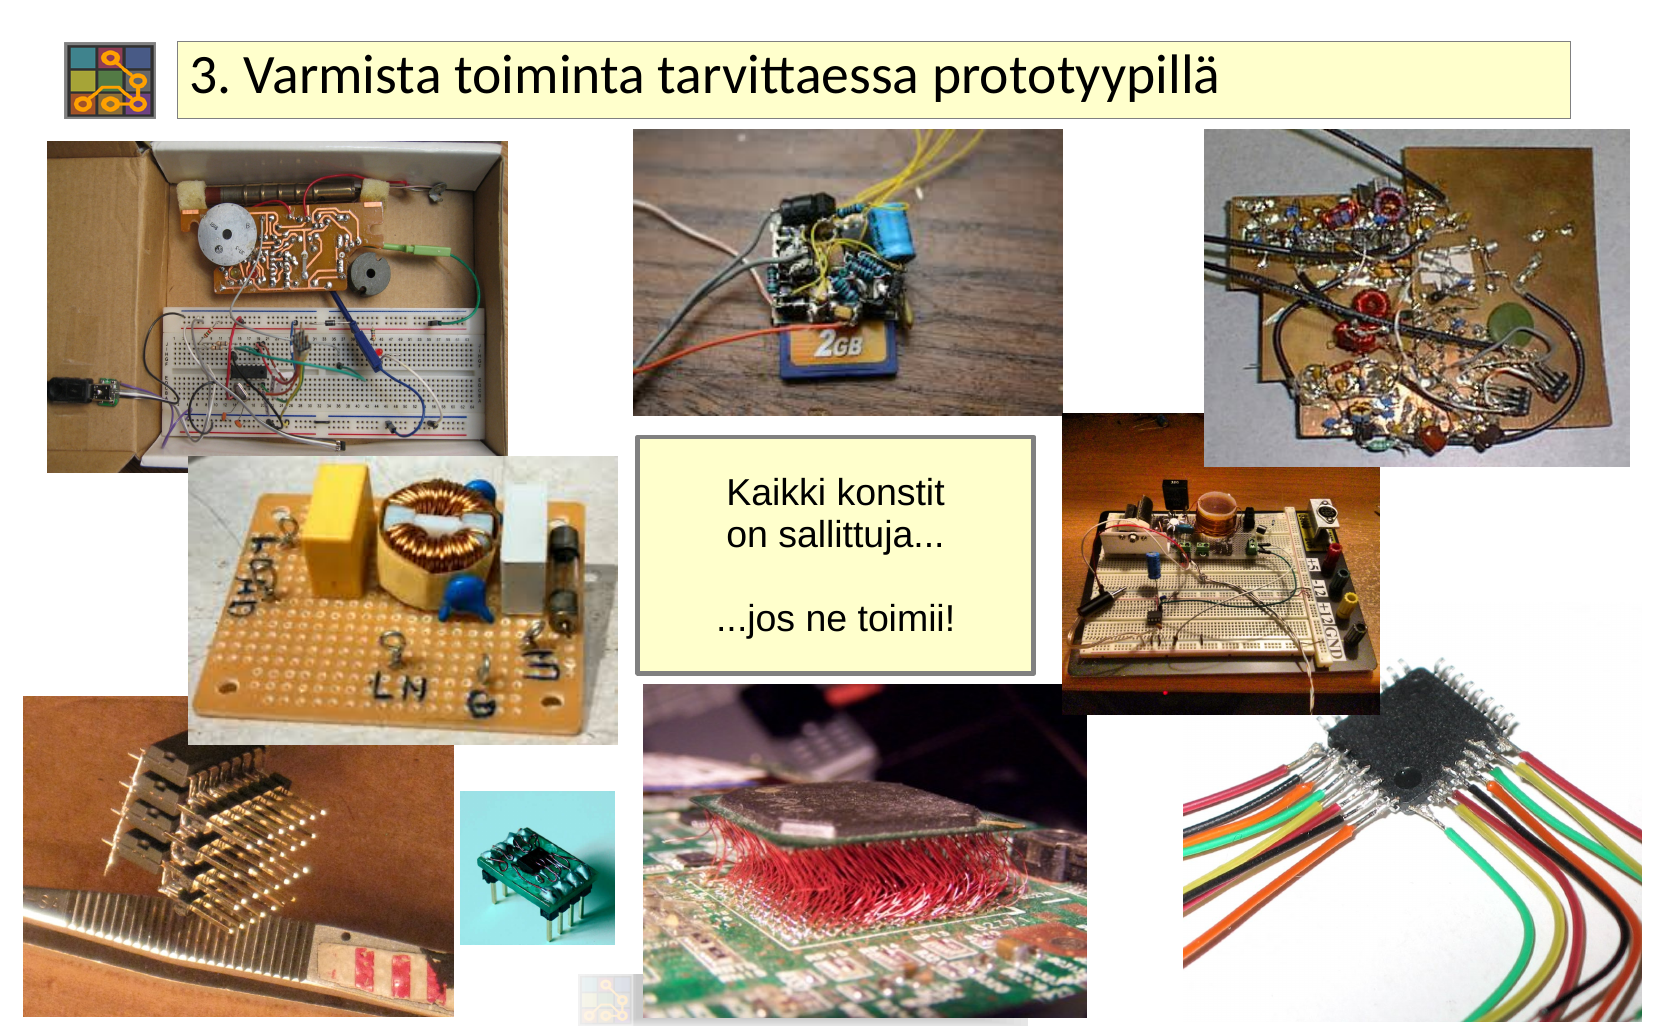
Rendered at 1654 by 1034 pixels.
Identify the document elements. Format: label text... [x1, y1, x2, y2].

title 3. Varmista toiminta tarvittaessa prototyypillä [177, 41, 1571, 119]
picture [23, 141, 618, 1017]
picture [64, 42, 156, 119]
picture [460, 791, 615, 945]
picture [633, 129, 1642, 1022]
text_box Kaikki konstit on sallittuja... ...jos ne toimii! [637, 437, 1034, 674]
